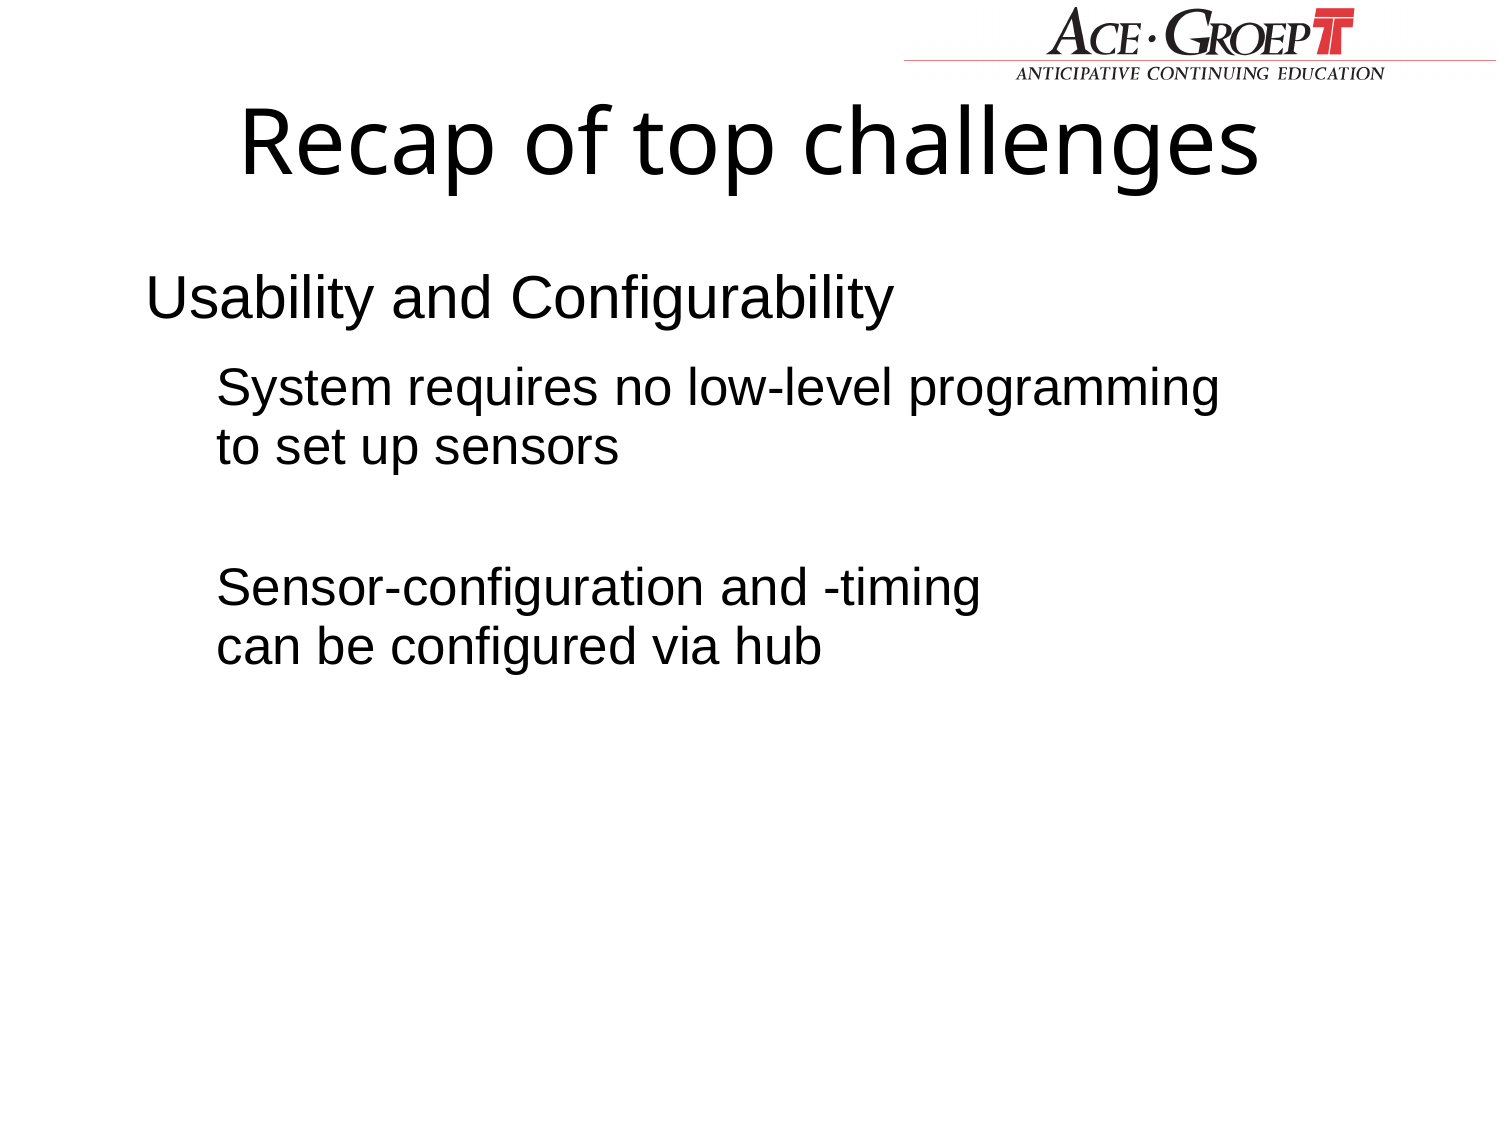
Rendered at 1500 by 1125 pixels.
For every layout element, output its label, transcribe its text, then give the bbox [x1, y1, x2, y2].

title Recap of top challenges [75, 44, 1425, 233]
list Usability and Configurability System requires no low-level programming to set up sensors Sensor-configuration and -timing can be configured via hub [75, 263, 1425, 916]
picture [904, 7, 1496, 80]
